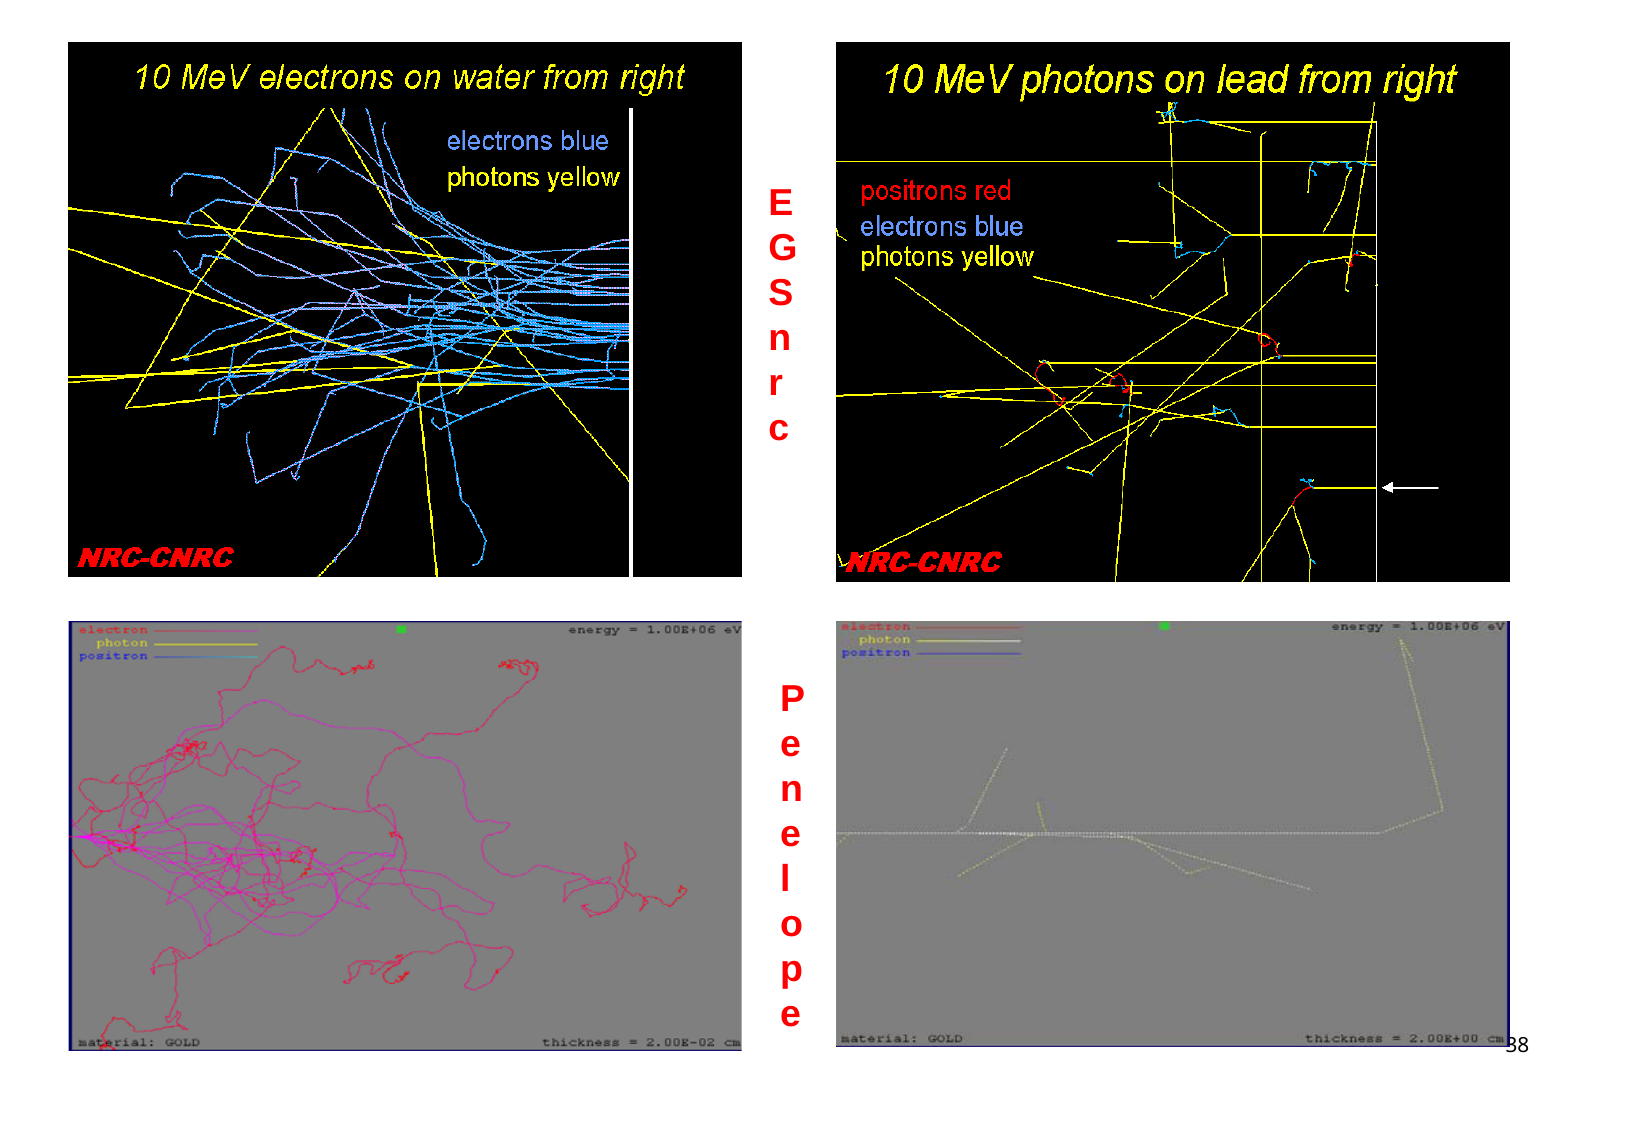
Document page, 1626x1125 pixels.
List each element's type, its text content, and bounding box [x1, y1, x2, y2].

picture [836, 621, 1510, 1047]
picture [836, 42, 1510, 583]
text_box Penelope [765, 621, 825, 1042]
picture [68, 621, 742, 1051]
picture [68, 42, 742, 577]
text_box EGSnrc [753, 125, 813, 457]
